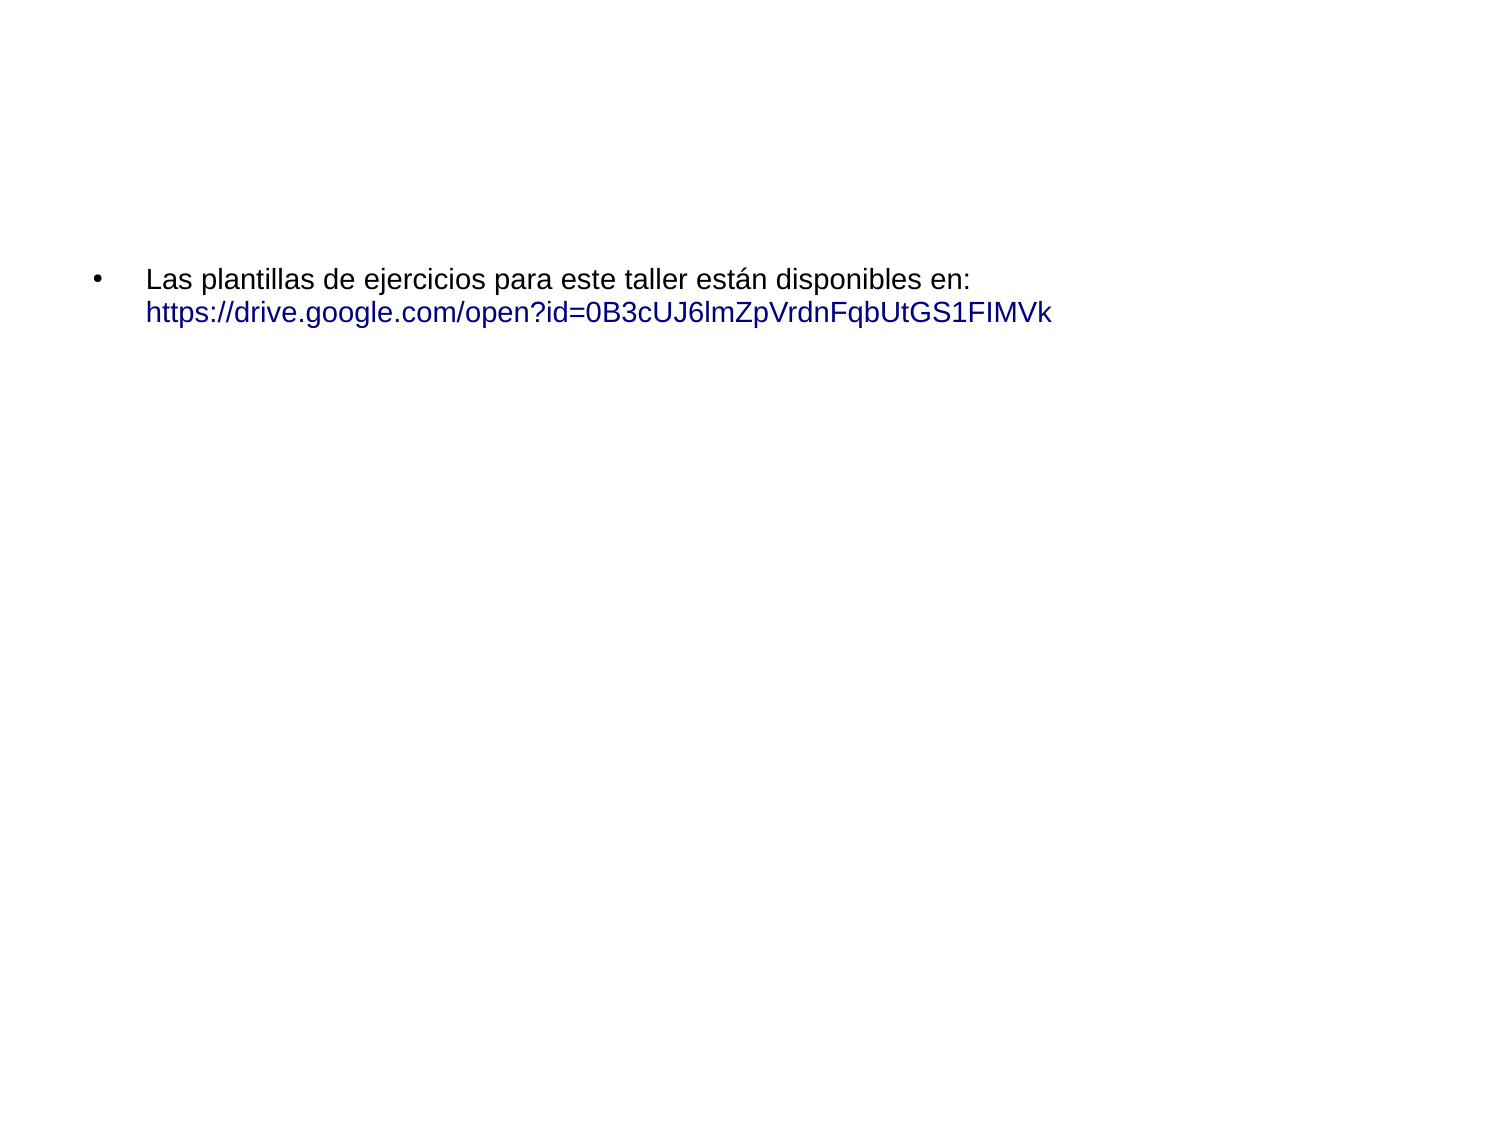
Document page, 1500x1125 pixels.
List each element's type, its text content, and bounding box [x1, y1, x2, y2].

list Las plantillas de ejercicios para este taller están disponibles en: https://drive.google.com/open?id=0B3cUJ6lmZpVrdnFqbUtGS1FIMVk [75, 263, 1425, 916]
